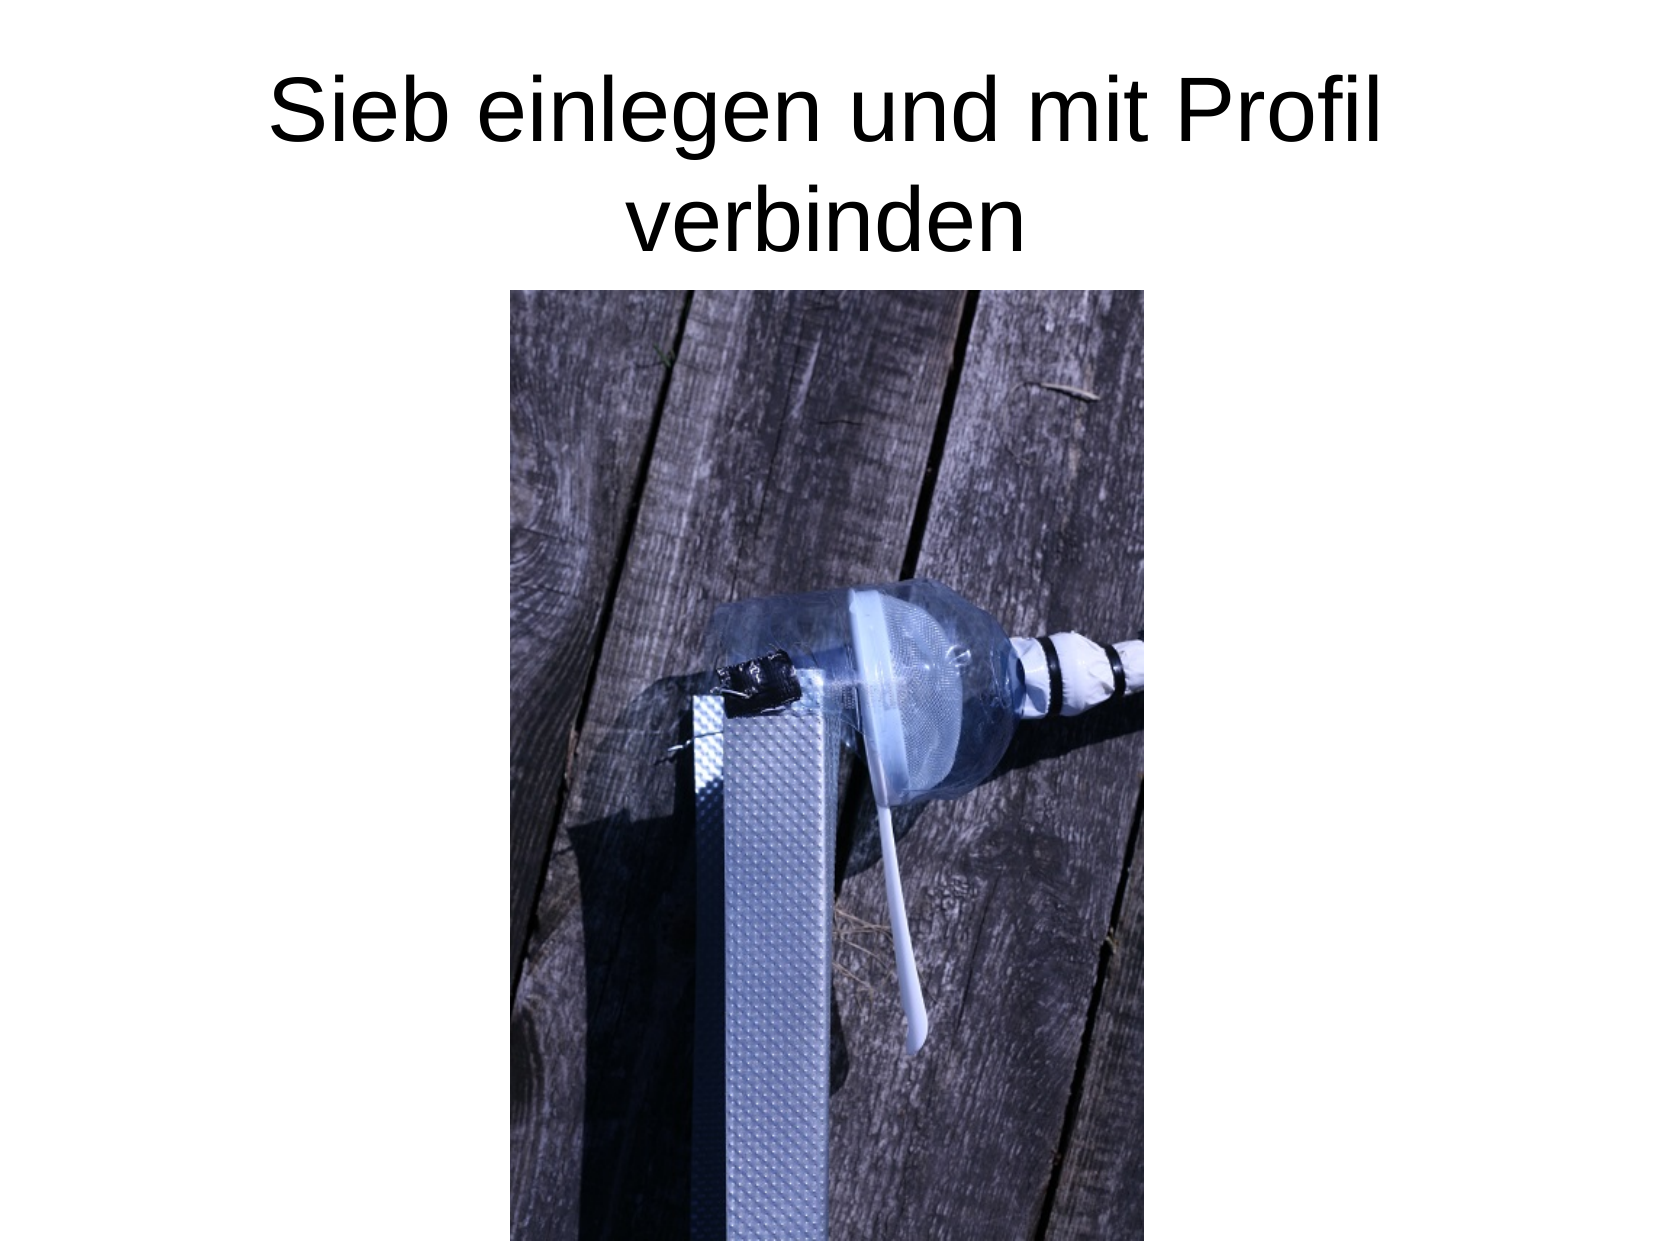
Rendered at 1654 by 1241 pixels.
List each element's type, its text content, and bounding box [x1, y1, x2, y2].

picture [510, 290, 1144, 1241]
title Sieb einlegen und mit Profil verbinden [82, 49, 1571, 257]
